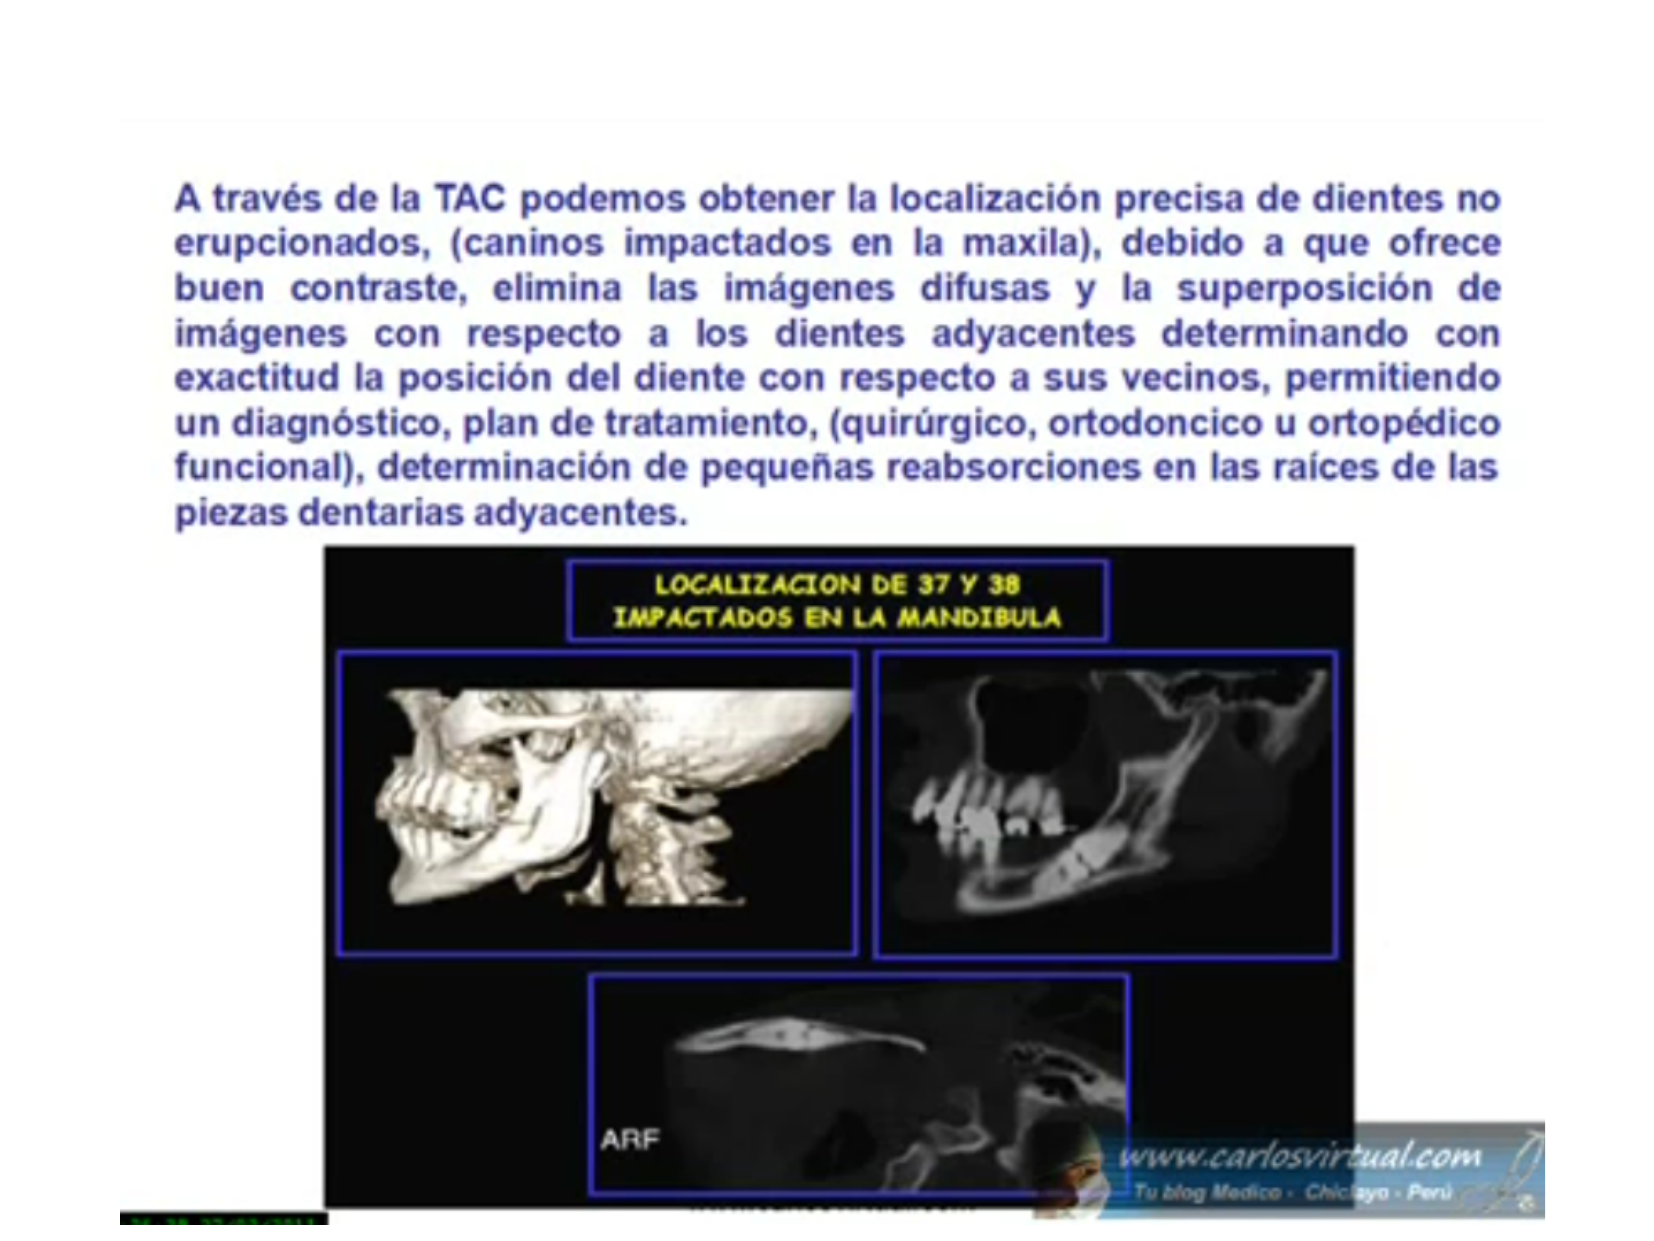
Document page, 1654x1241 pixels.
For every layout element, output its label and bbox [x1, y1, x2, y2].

picture [120, 118, 1546, 1225]
